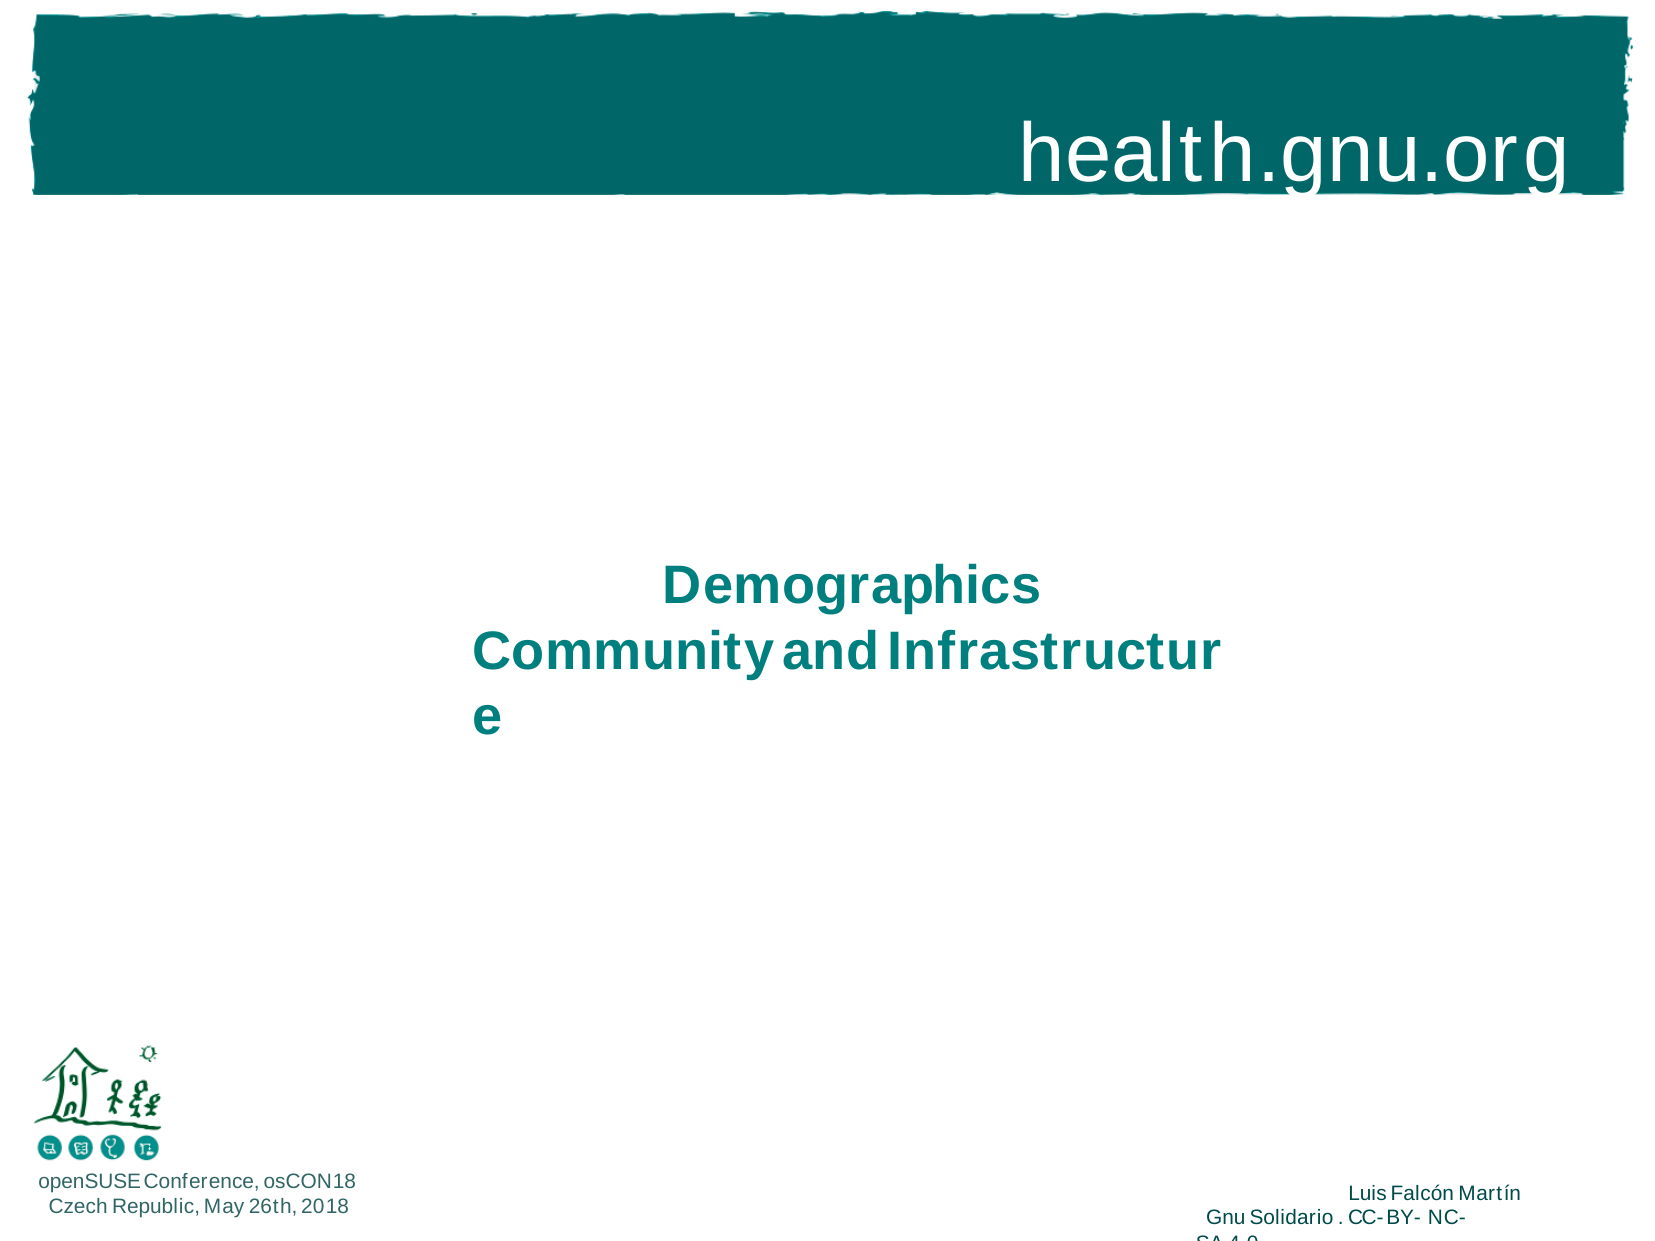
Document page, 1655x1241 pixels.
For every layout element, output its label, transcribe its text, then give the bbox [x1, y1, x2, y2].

text_box Demographics CommunityandInfrastructure [470, 548, 1253, 674]
text_box health.gnu.org [1016, 98, 1606, 186]
text_box LuisFalcónMartín GnuSolidario.CC-BY-NC-SA4.0 [1193, 1179, 1531, 1230]
text_box openSUSEConference,osCON18 CzechRepublic,May26th,2018 [36, 1167, 361, 1218]
